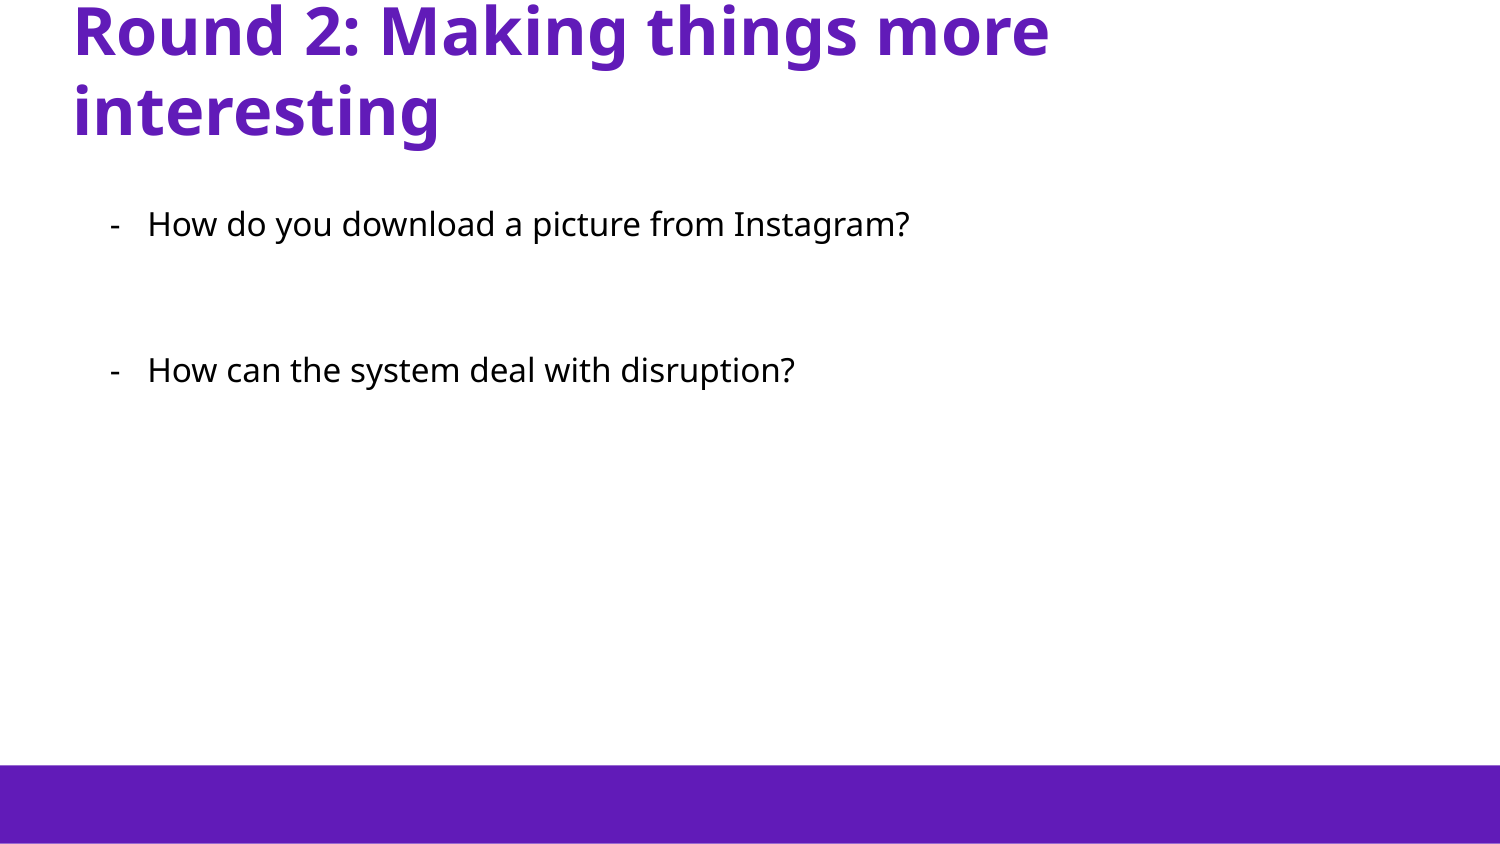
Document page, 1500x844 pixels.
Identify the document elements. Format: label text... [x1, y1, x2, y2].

list How do you download a picture from Instagram? How can the system deal with disruption? [57, 188, 1273, 709]
title Round 2: Making things more interesting [57, 54, 1273, 164]
